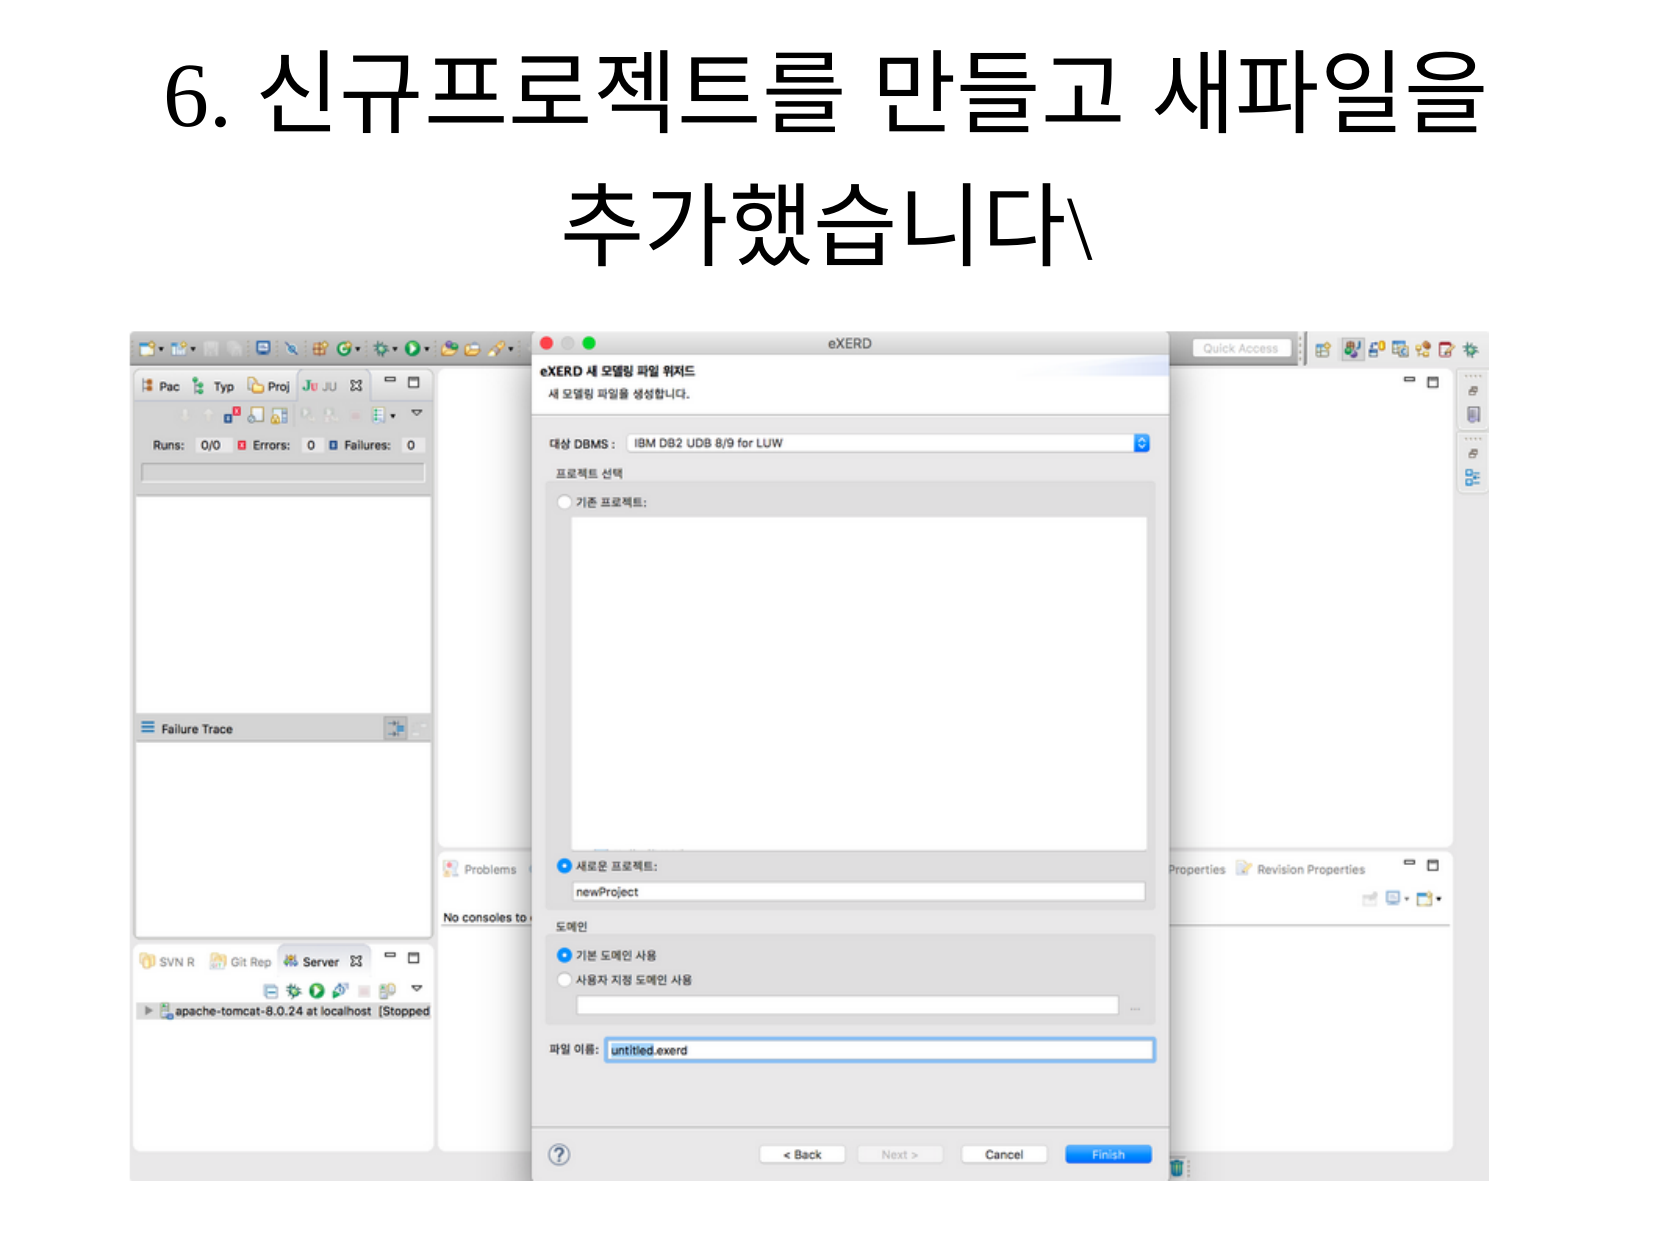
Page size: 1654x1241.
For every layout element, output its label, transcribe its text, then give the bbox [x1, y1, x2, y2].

title 6. 신규프로젝트를 만들고 새파일을 추가했습니다\ [82, 41, 1571, 265]
picture [127, 330, 1489, 1181]
